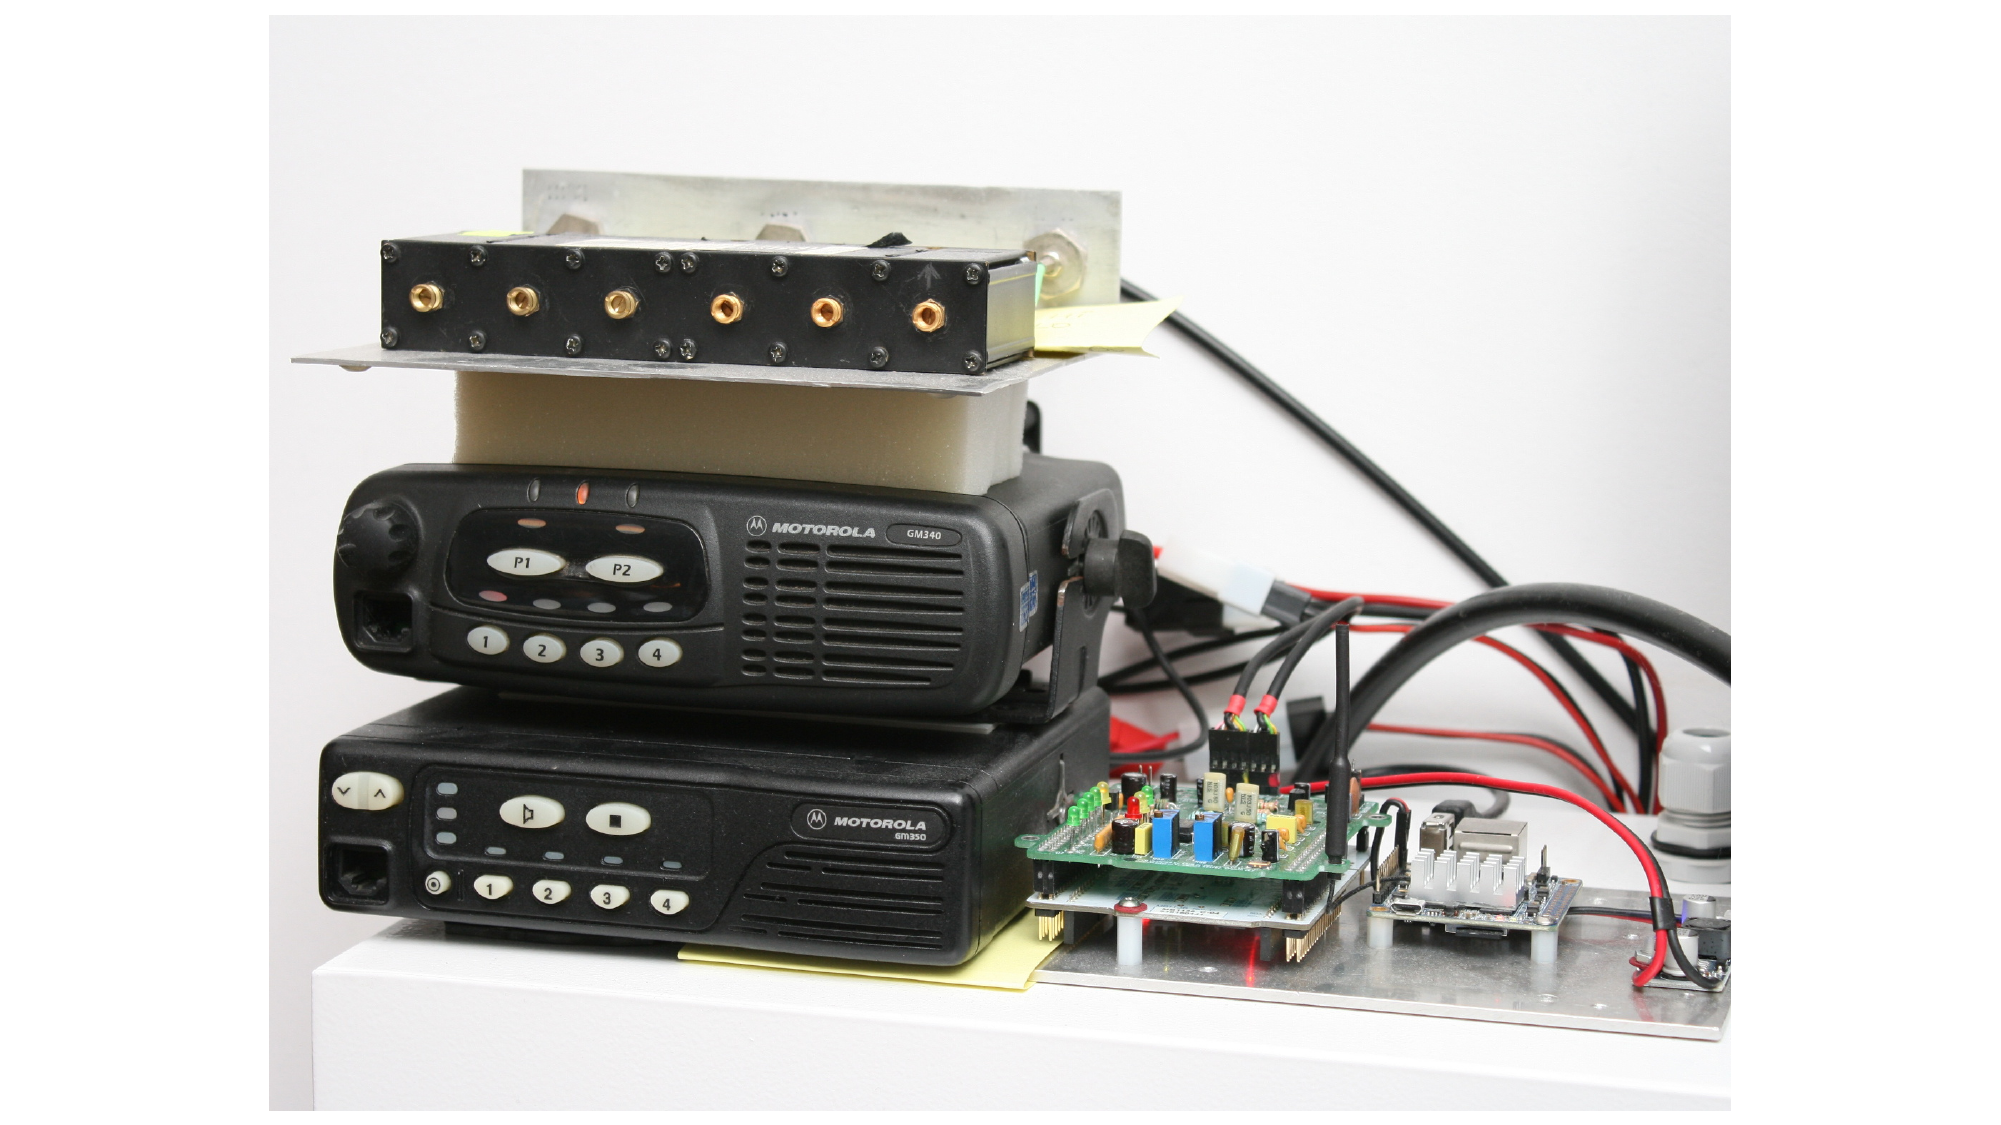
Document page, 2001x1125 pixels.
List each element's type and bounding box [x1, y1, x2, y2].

picture [269, 15, 1731, 1111]
